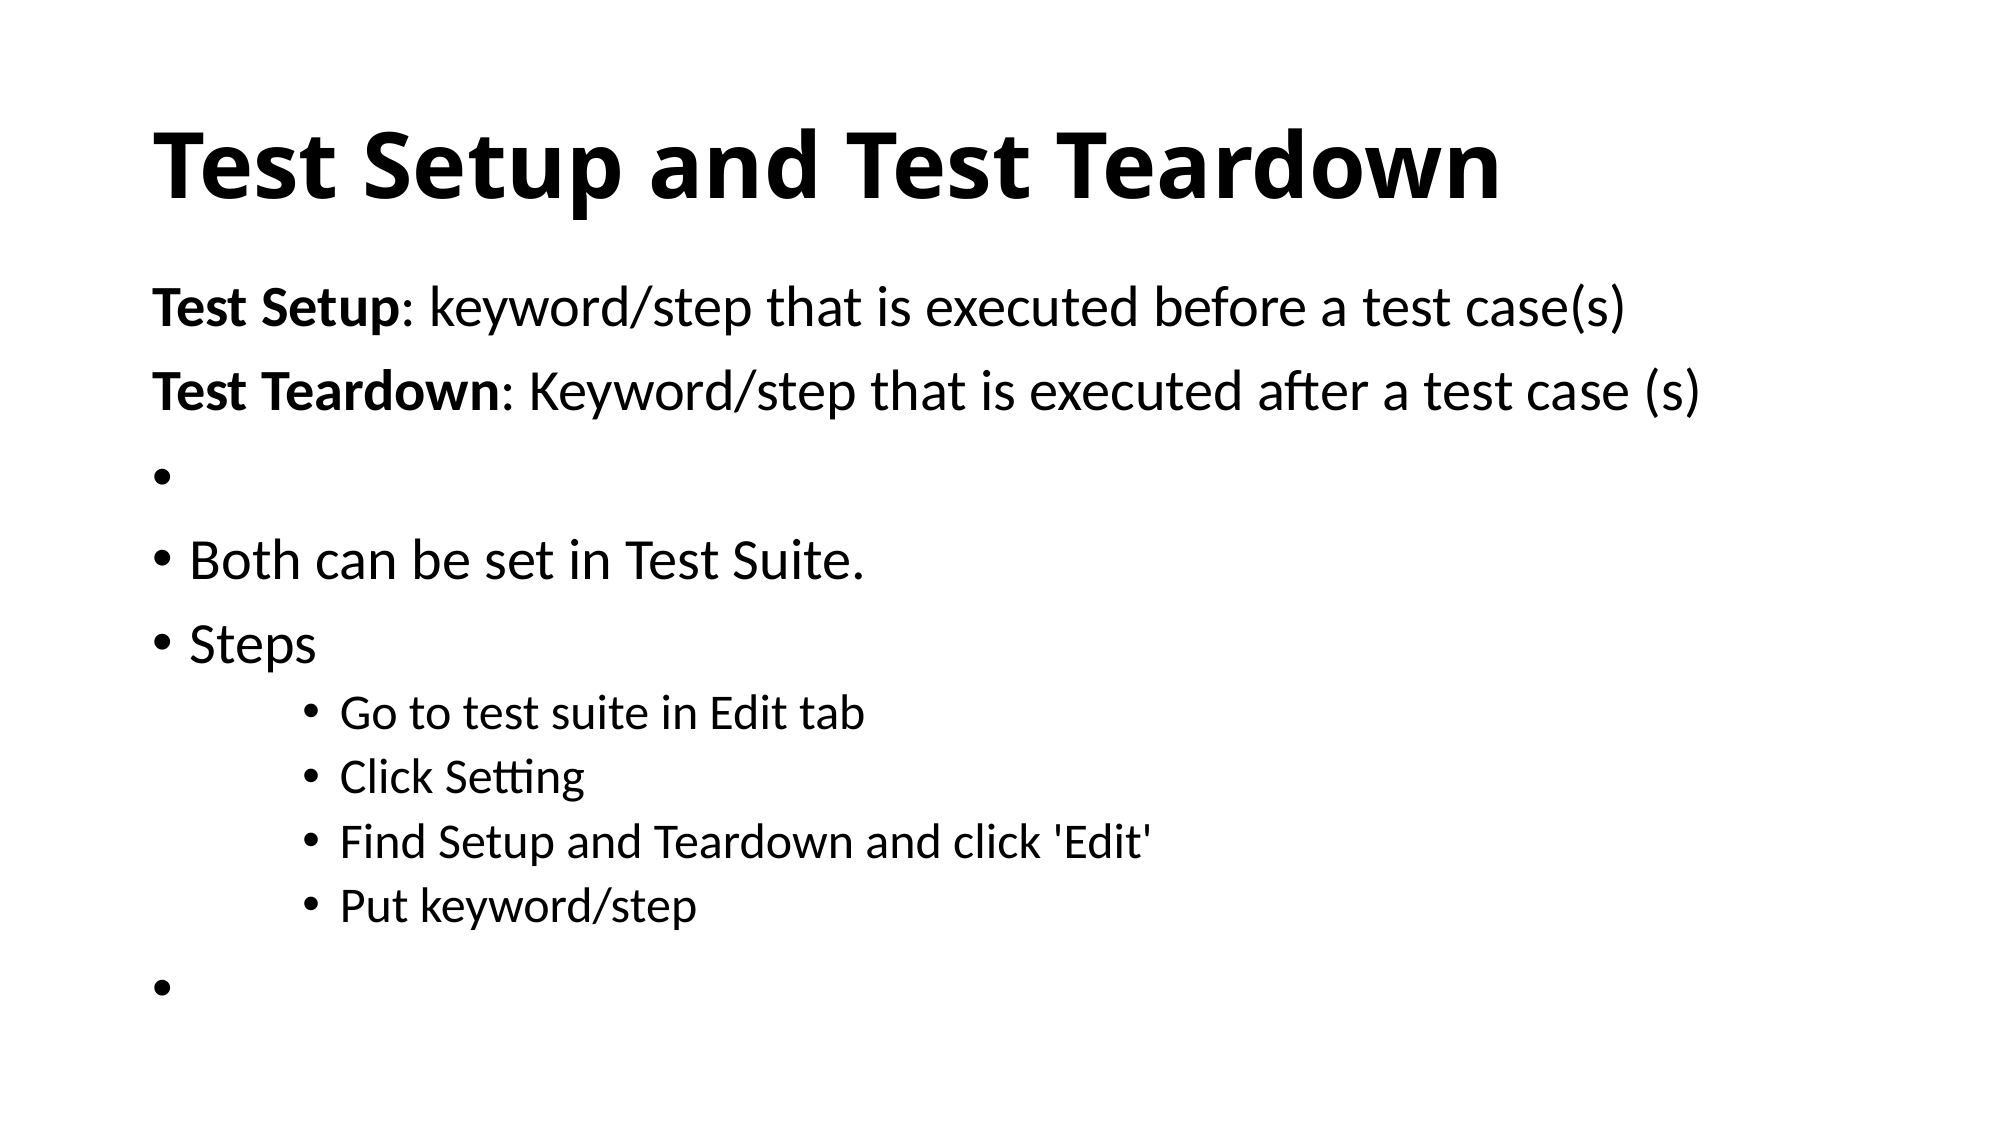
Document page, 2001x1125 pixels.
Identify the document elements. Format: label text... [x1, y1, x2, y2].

title Test Setup and Test Teardown [137, 59, 1863, 268]
list Test Setup: keyword/step that is executed before a test case(s) Test Teardown: Keyword/step that is executed after a test case (s) Both can be set in Test Suite. Steps Go to test suite in Edit tab Click Setting Find Setup and Teardown and click 'Edit' Put keyword/step [137, 268, 1863, 1101]
